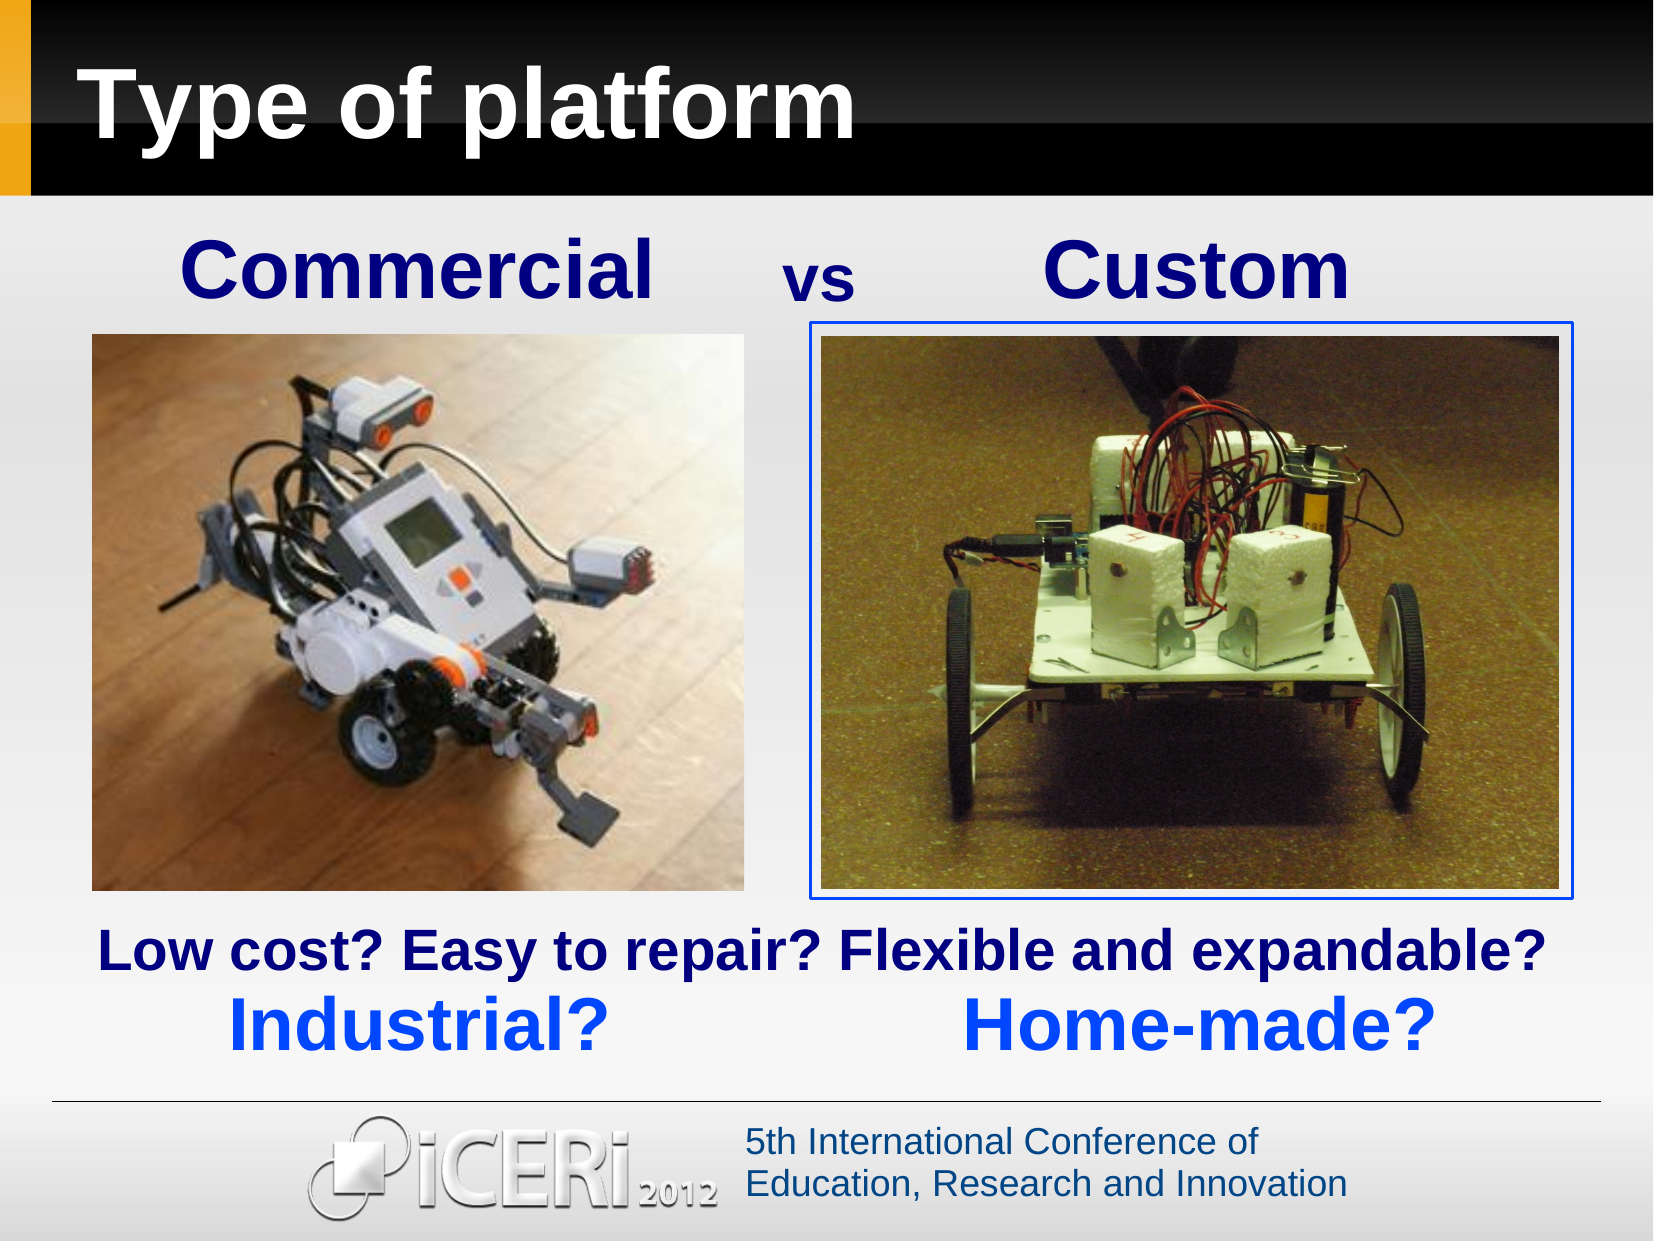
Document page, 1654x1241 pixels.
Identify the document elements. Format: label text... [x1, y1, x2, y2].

text_box 5th International Conference of Education, Research and Innovation [730, 1109, 1653, 1241]
text_box vs [493, 234, 1146, 324]
text_box Commercial [91, 216, 745, 325]
picture [0, 0, 1654, 1241]
text_box Low cost? Easy to repair? Flexible and expandable? Industrial? Home-made? [31, 904, 1616, 1090]
title Type of platform [76, 0, 1565, 208]
text_box Custom [871, 216, 1524, 321]
